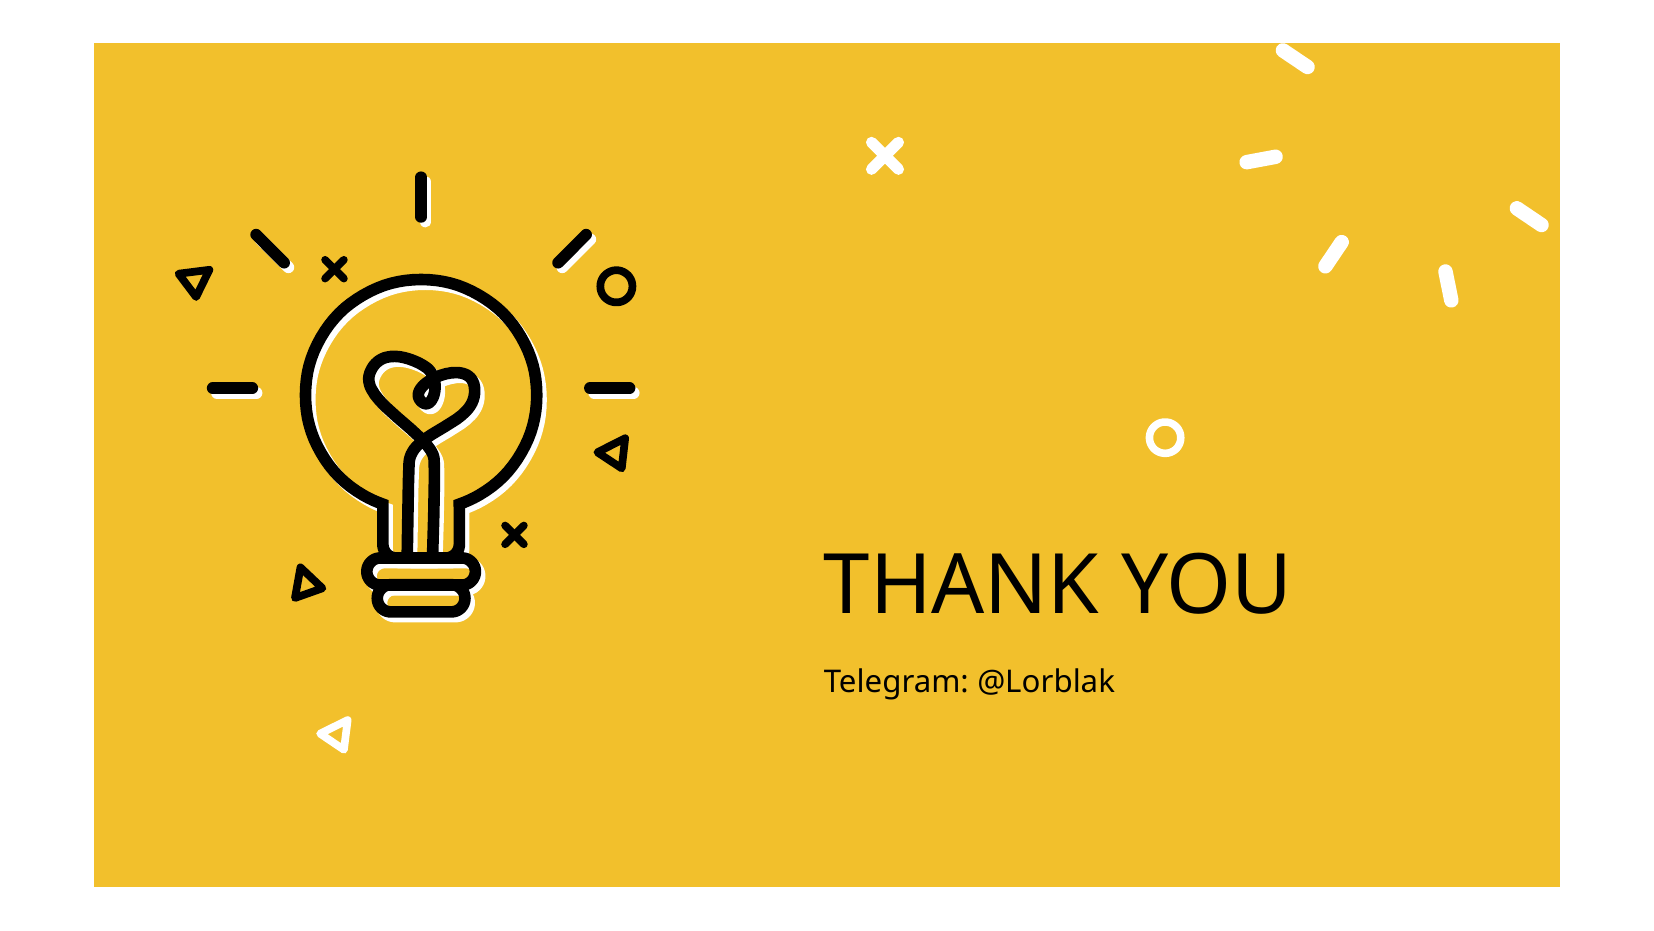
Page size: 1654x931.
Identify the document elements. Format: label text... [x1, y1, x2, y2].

title Telegram: @Lorblak [823, 626, 1399, 735]
title THANK YOU [823, 524, 1544, 638]
